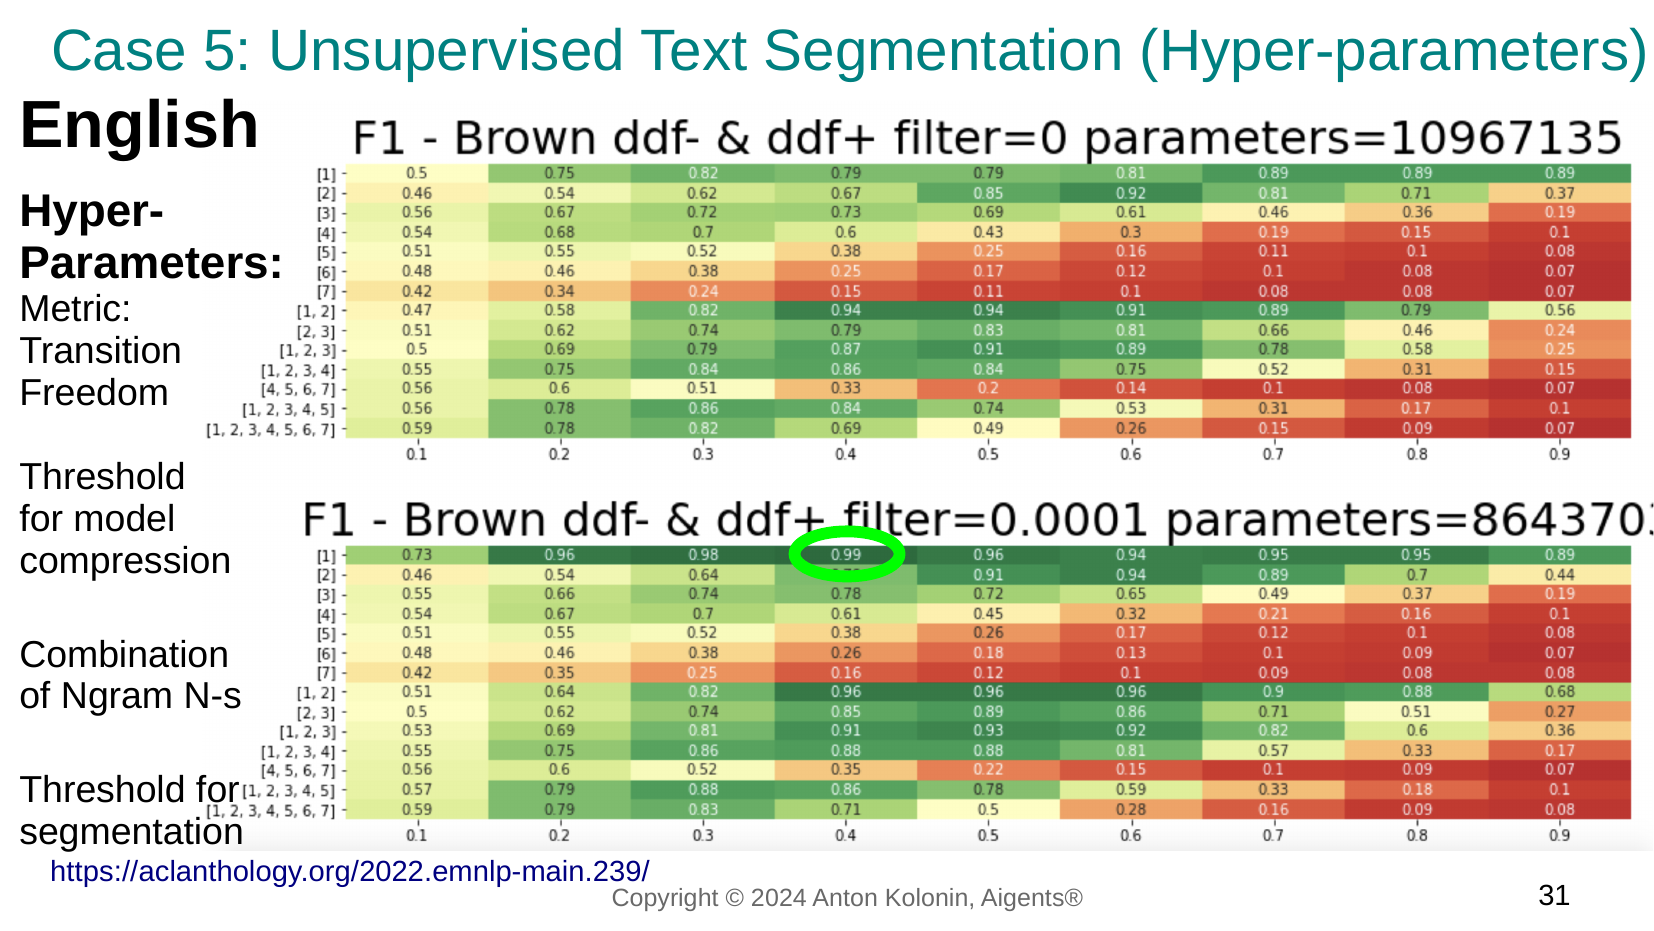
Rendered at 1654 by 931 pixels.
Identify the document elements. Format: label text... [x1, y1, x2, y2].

text_box Case 5: Unsupervised Text Segmentation (Hyper-parameters) [0, 0, 1653, 101]
text_box English Hyper- Parameters: Metric: Transition Freedom Threshold for model compression Combination of Ngram N-s Threshold for segmentation [4, 79, 299, 869]
text_box https://aclanthology.org/2022.emnlp-main.239/ [35, 847, 666, 896]
picture [299, 101, 1654, 851]
